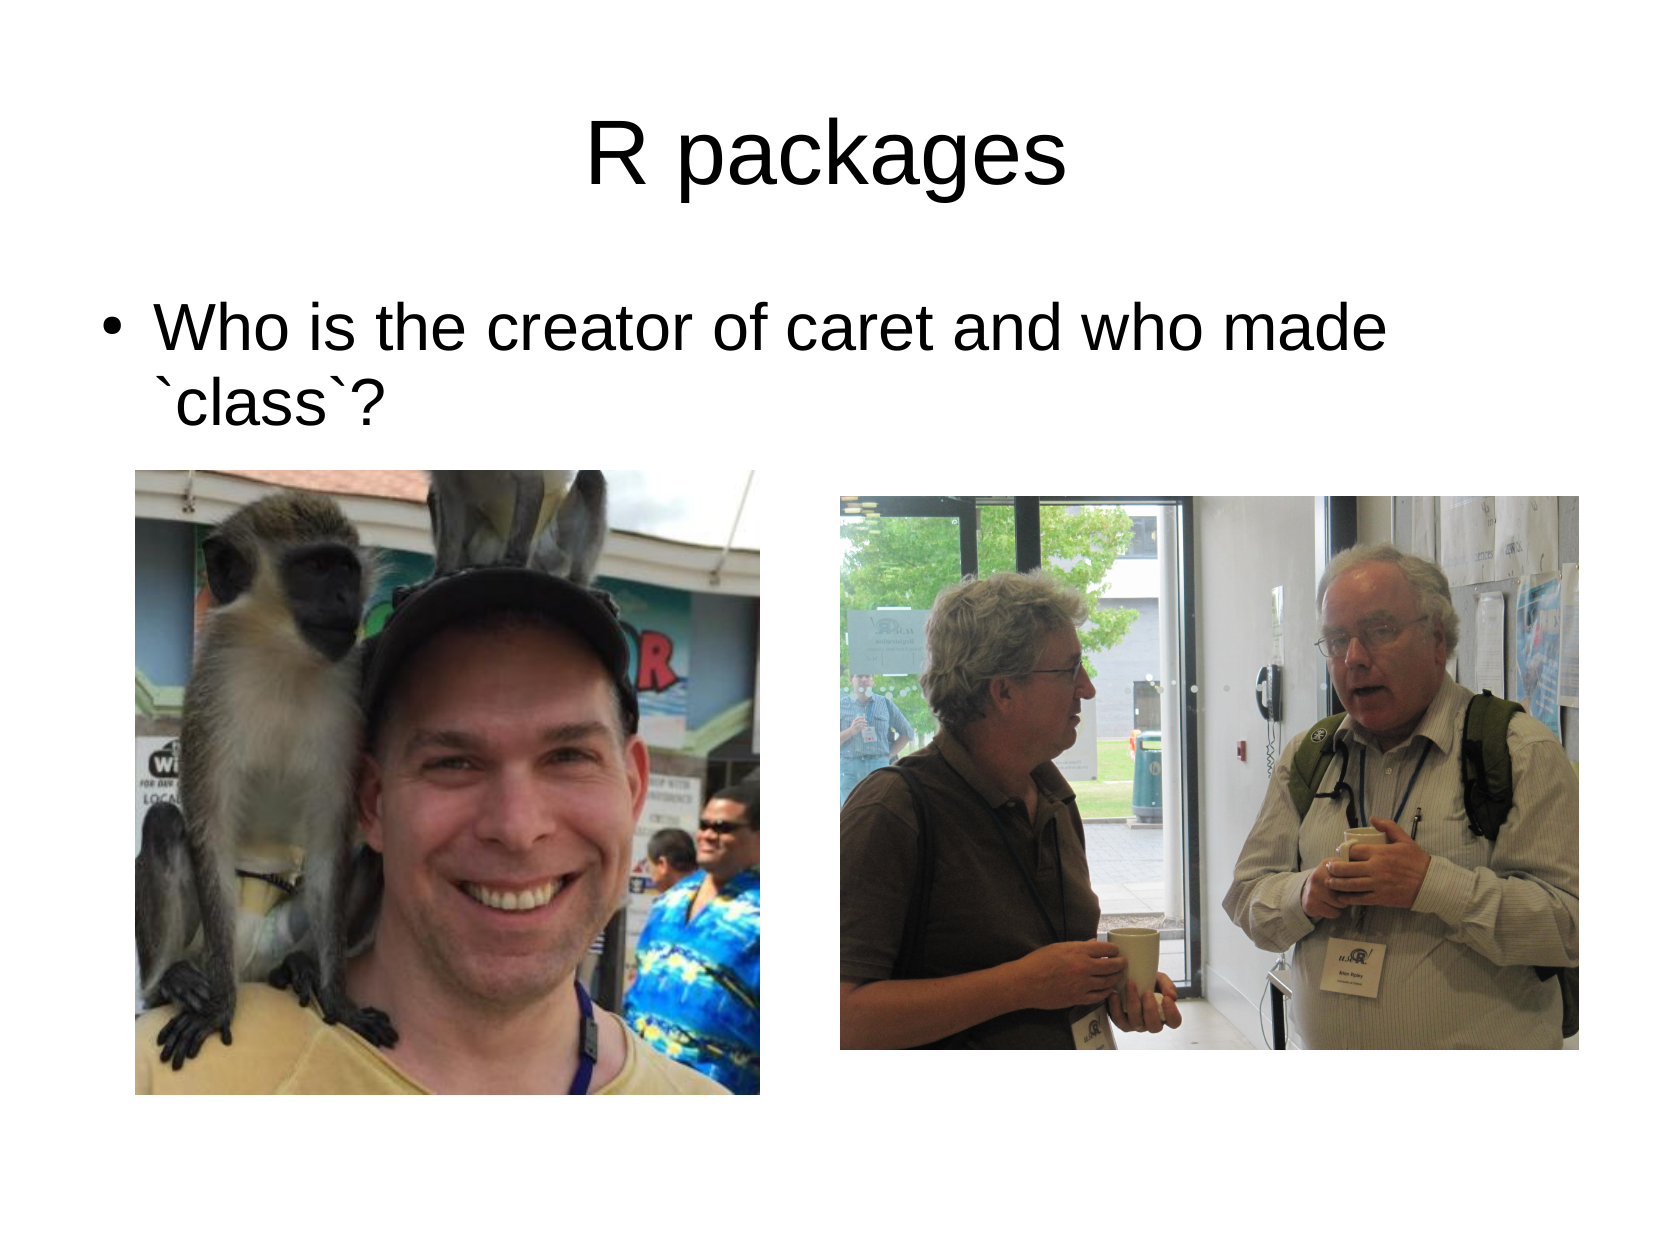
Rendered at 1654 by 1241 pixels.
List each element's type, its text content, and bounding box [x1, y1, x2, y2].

list Who is the creator of caret and who made `class`? [82, 290, 1571, 1010]
picture [135, 470, 760, 1096]
picture [840, 496, 1579, 1051]
title R packages [82, 49, 1571, 257]
